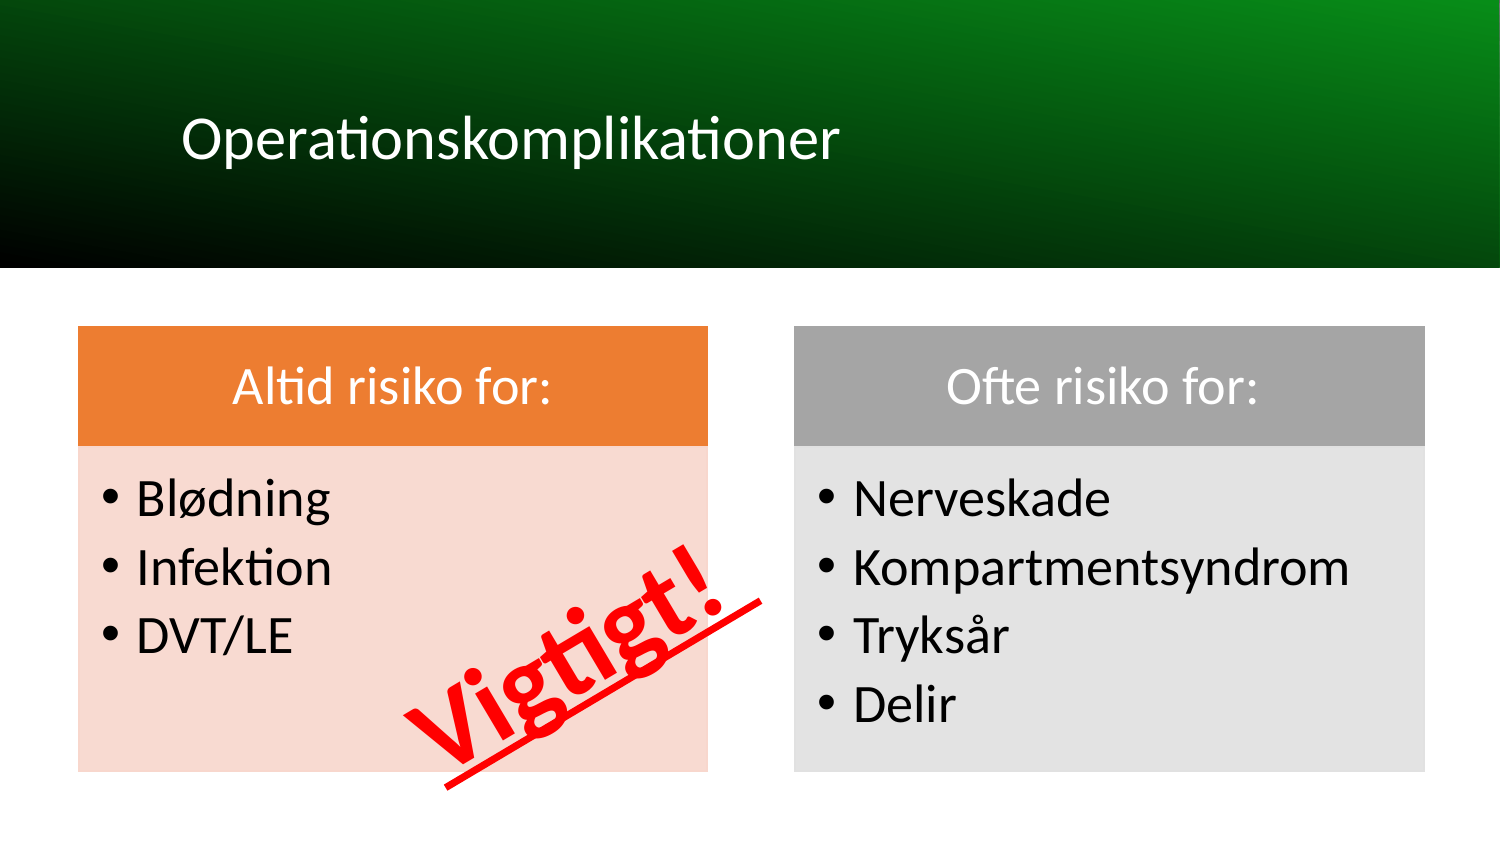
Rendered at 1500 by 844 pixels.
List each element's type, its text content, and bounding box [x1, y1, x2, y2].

text_box Ofte risiko for: [795, 326, 1424, 447]
text_box Blødning Infektion DVT/LE [79, 447, 708, 771]
text_box Nerveskade Kompartmentsyndrom Tryksår Delir [795, 447, 1424, 771]
text_box Operationskomplikationer [170, 42, 1366, 237]
text_box [0, 0, 1500, 844]
text_box Blødning Infektion DVT/LE [513, 654, 708, 771]
text_box Vigtigt! [370, 472, 799, 810]
text_box Altid risiko for: [79, 326, 708, 447]
